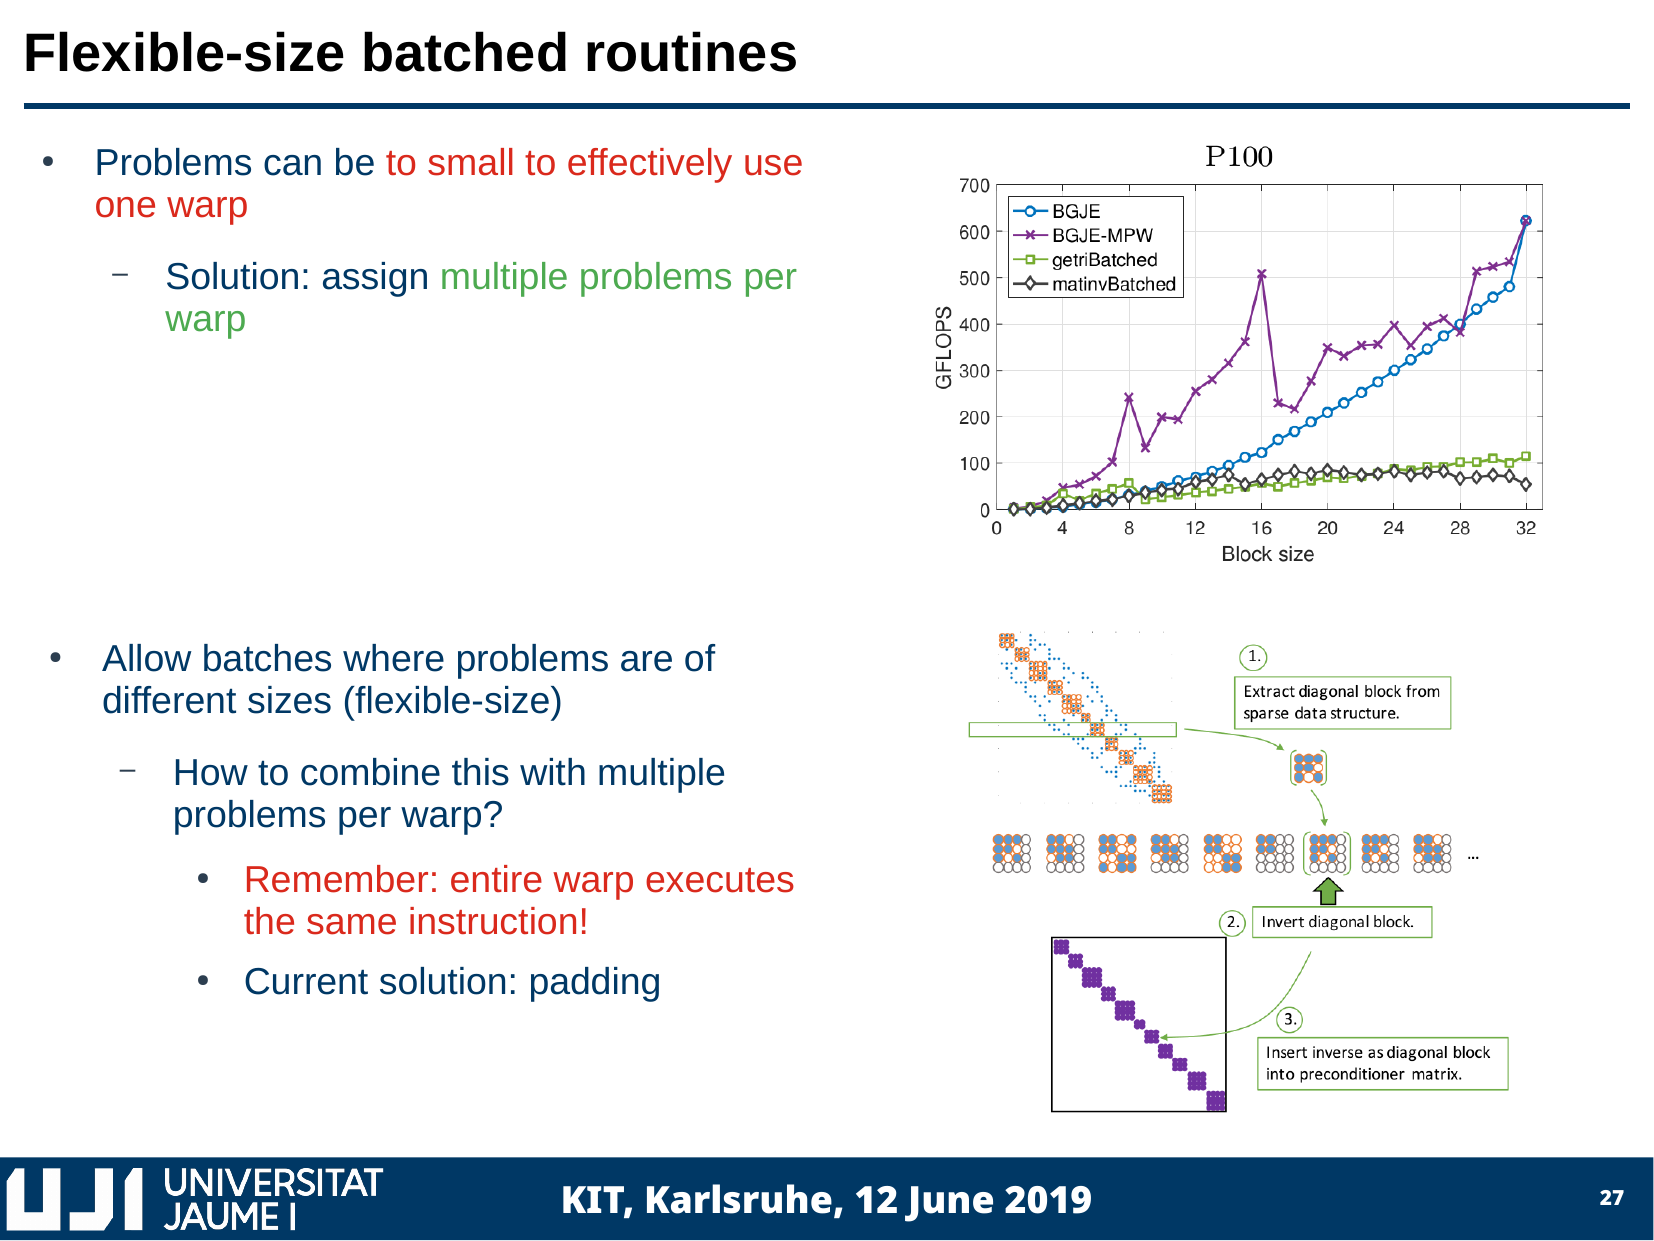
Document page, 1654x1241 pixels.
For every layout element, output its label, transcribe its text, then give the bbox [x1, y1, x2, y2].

title Flexible-size batched routines [23, 0, 1630, 107]
picture [921, 123, 1583, 579]
list Problems can be to small to effectively use one warp Solution: assign multiple problems per warp [23, 141, 808, 615]
picture [944, 615, 1536, 1147]
picture [0, 1158, 390, 1241]
list Allow batches where problems are of different sizes (flexible-size) How to combine this with multiple problems per warp? Remember: entire warp executes the same instruction! Current solution: padding [31, 637, 815, 1112]
